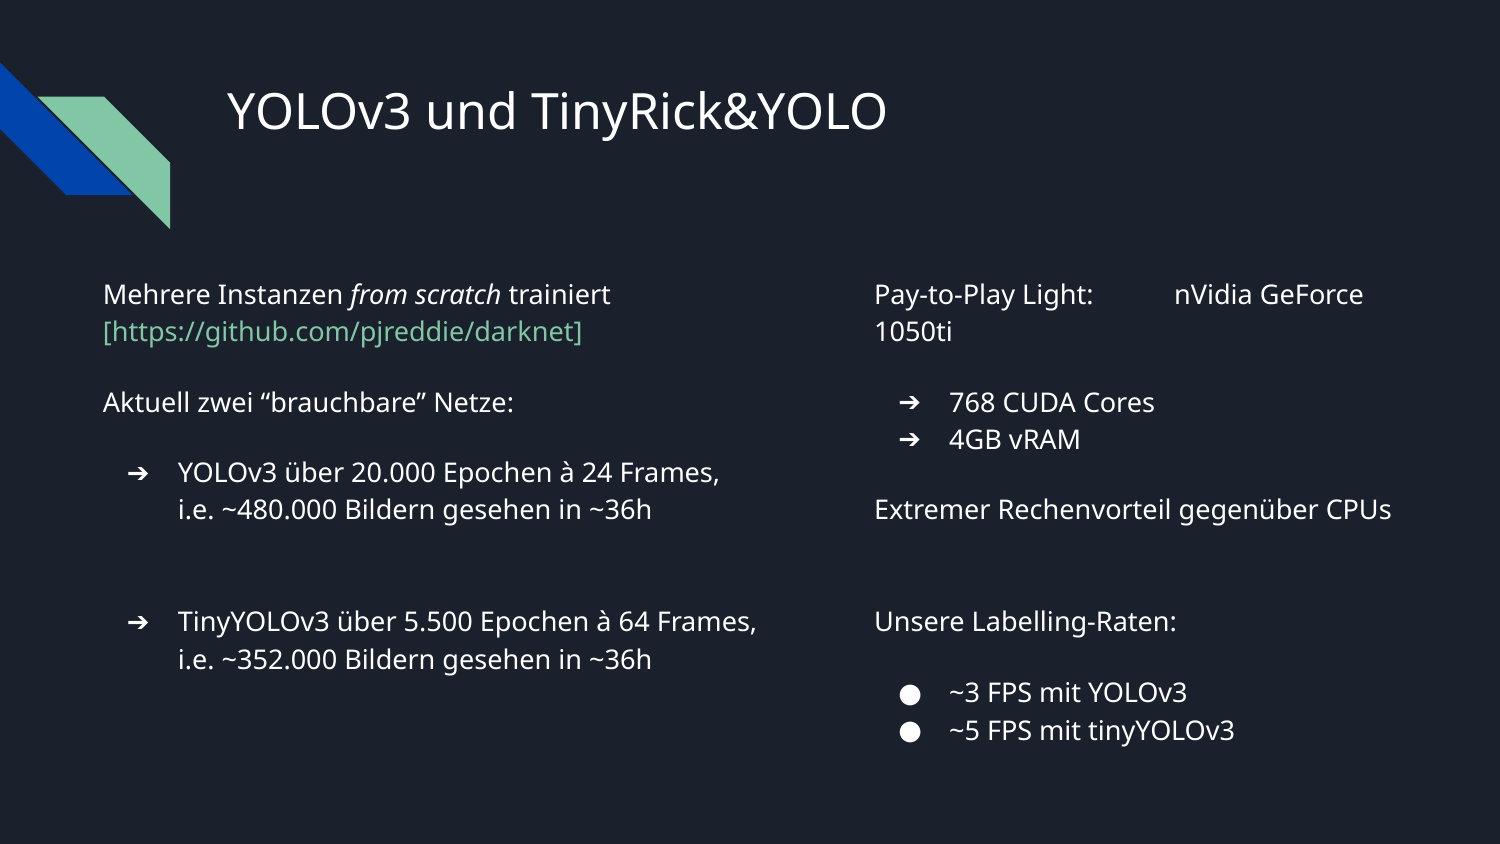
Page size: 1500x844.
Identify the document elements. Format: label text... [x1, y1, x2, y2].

title YOLOv3 und TinyRick&YOLO [212, 64, 1368, 215]
list Mehrere Instanzen from scratch trainiert [https://github.com/pjreddie/darknet] Aktuell zwei “brauchbare” Netze: YOLOv3 über 20.000 Epochen à 24 Frames, i.e. ~480.000 Bildern gesehen in ~36h TinyYOLOv3 über 5.500 Epochen à 64 Frames, i.e. ~352.000 Bildern gesehen in ~36h [87, 257, 782, 735]
list Pay-to-Play Light: nVidia GeForce 1050ti 768 CUDA Cores 4GB vRAM Extremer Rechenvorteil gegenüber CPUs Unsere Labelling-Raten: ~3 FPS mit YOLOv3 ~5 FPS mit tinyYOLOv3 [859, 257, 1418, 735]
